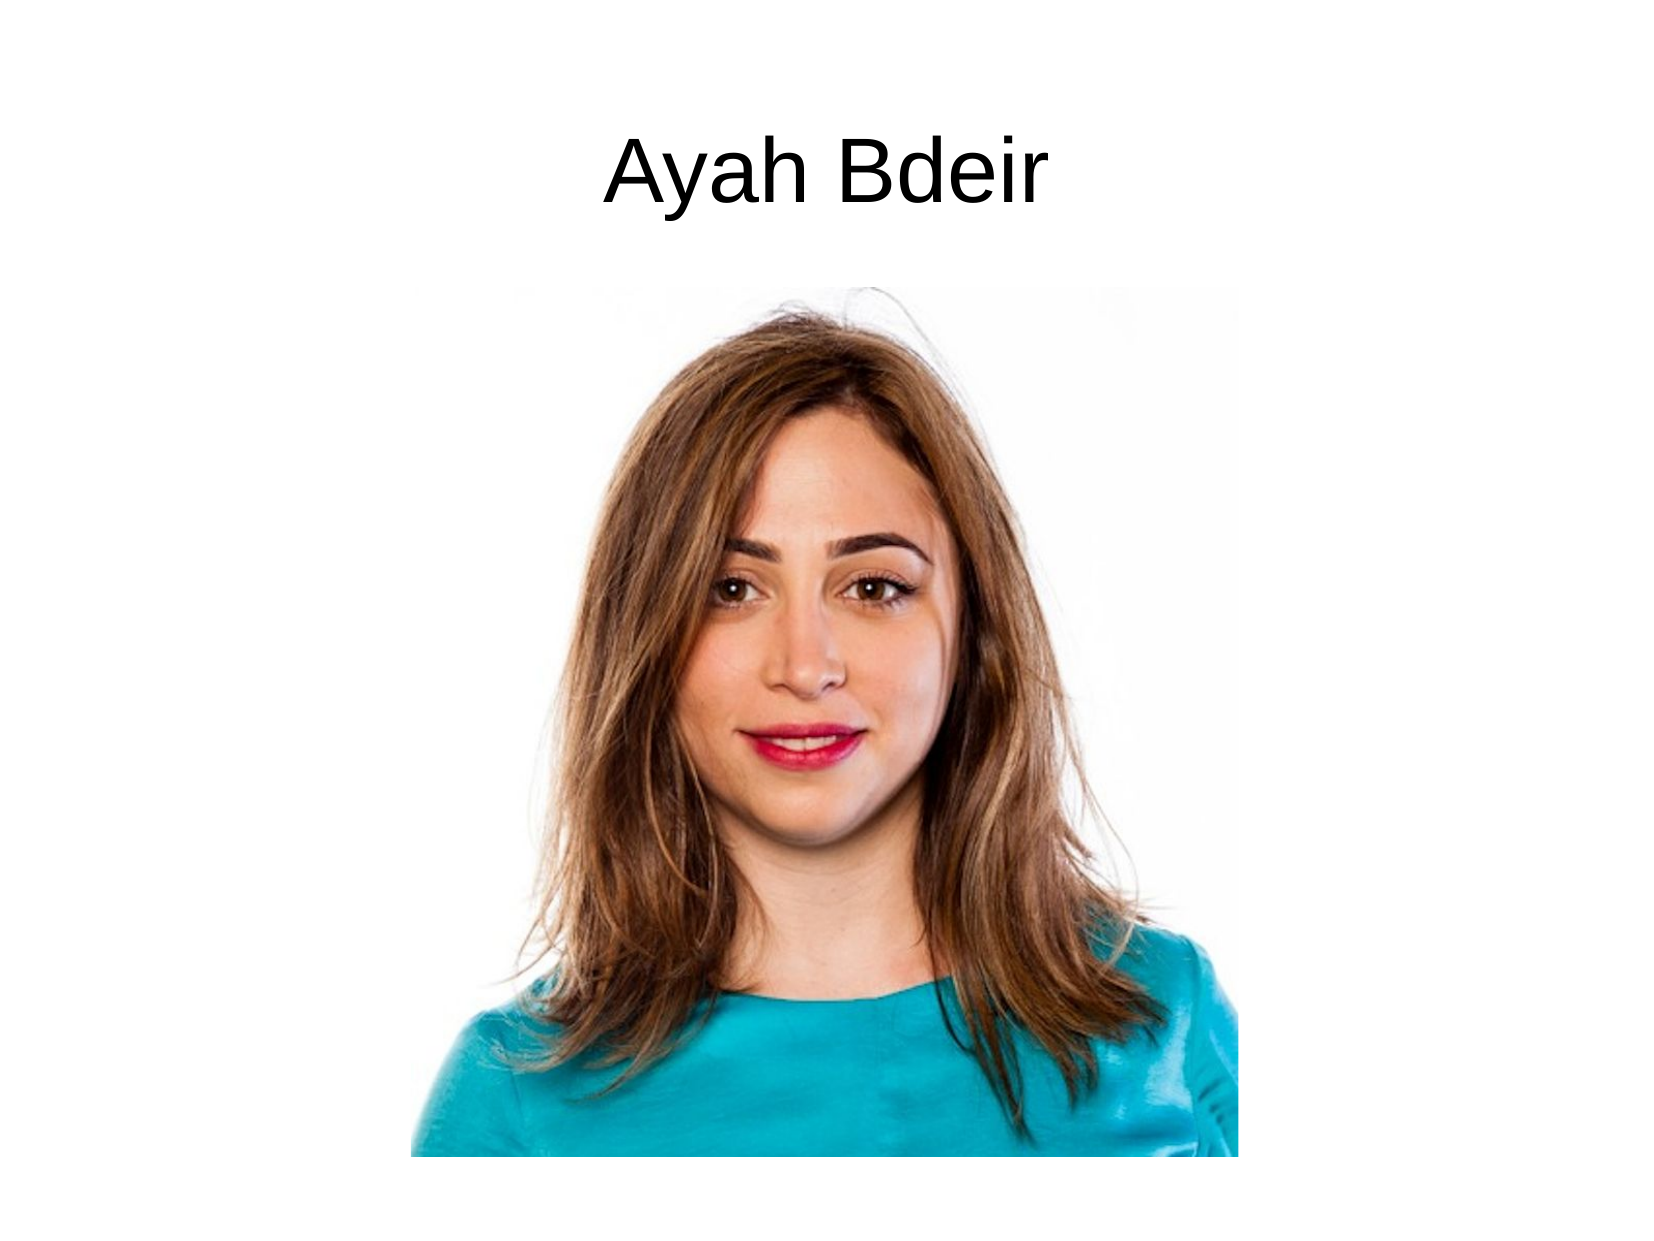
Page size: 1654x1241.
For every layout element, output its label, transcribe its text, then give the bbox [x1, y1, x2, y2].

picture [410, 287, 1239, 1157]
title Ayah Bdeir [82, 67, 1571, 275]
